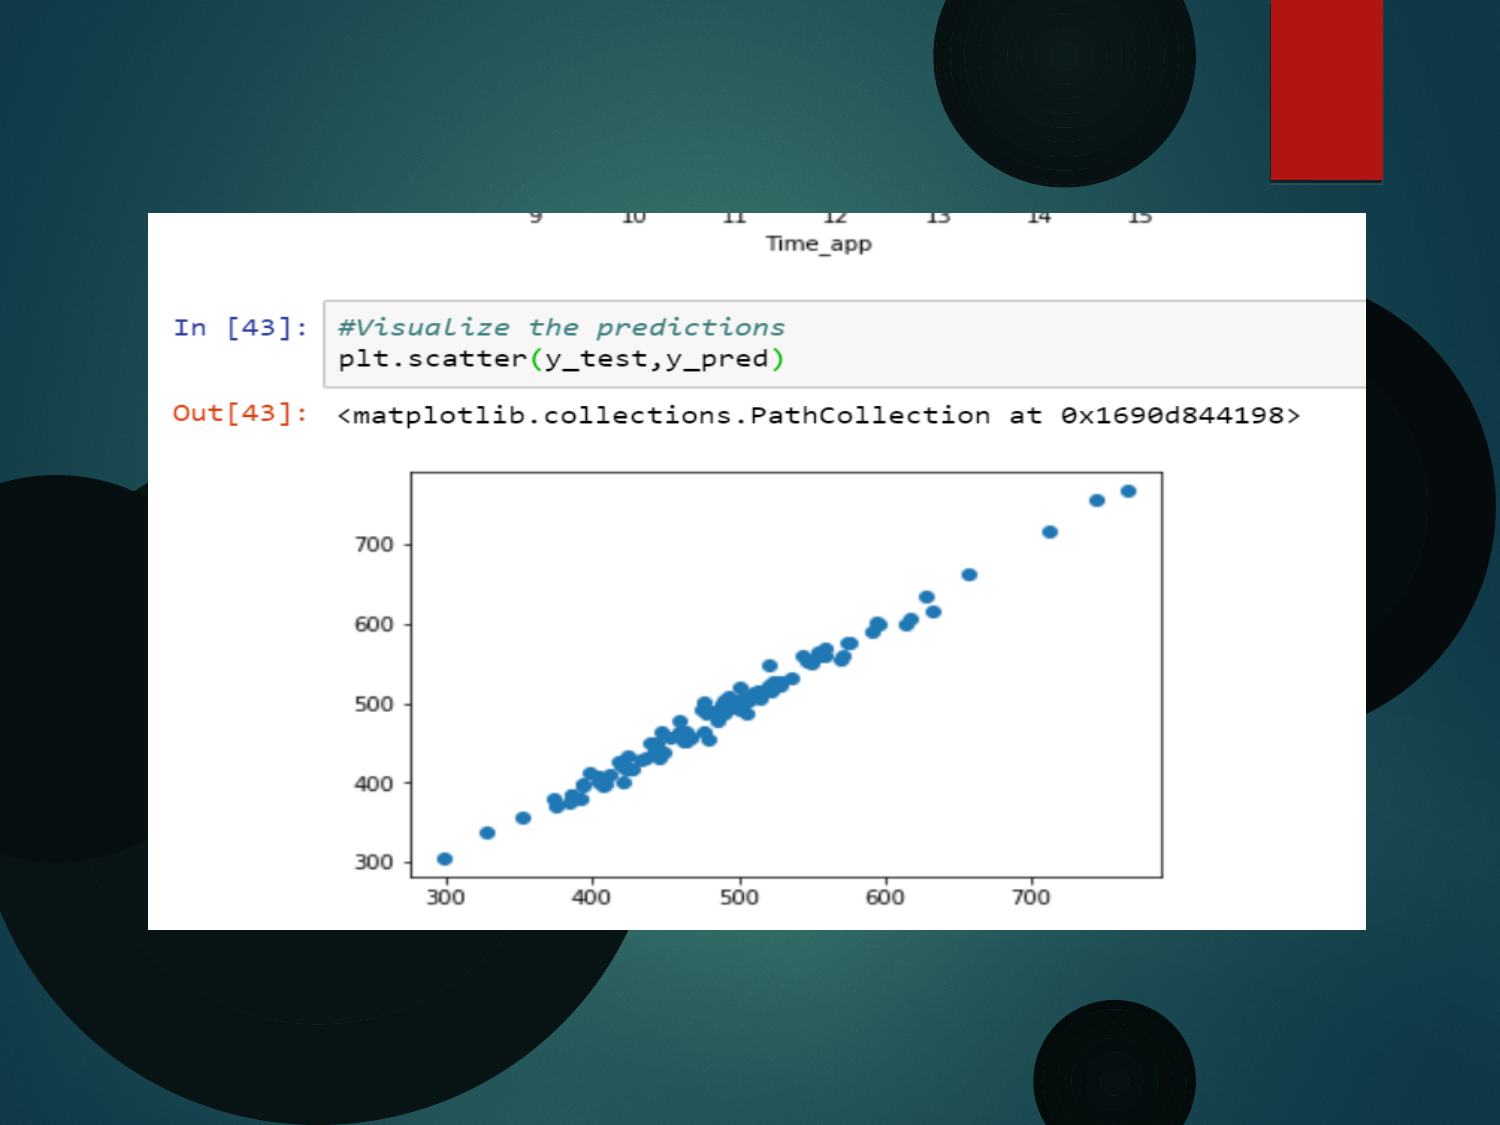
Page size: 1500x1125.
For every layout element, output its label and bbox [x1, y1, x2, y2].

picture [148, 213, 1366, 930]
